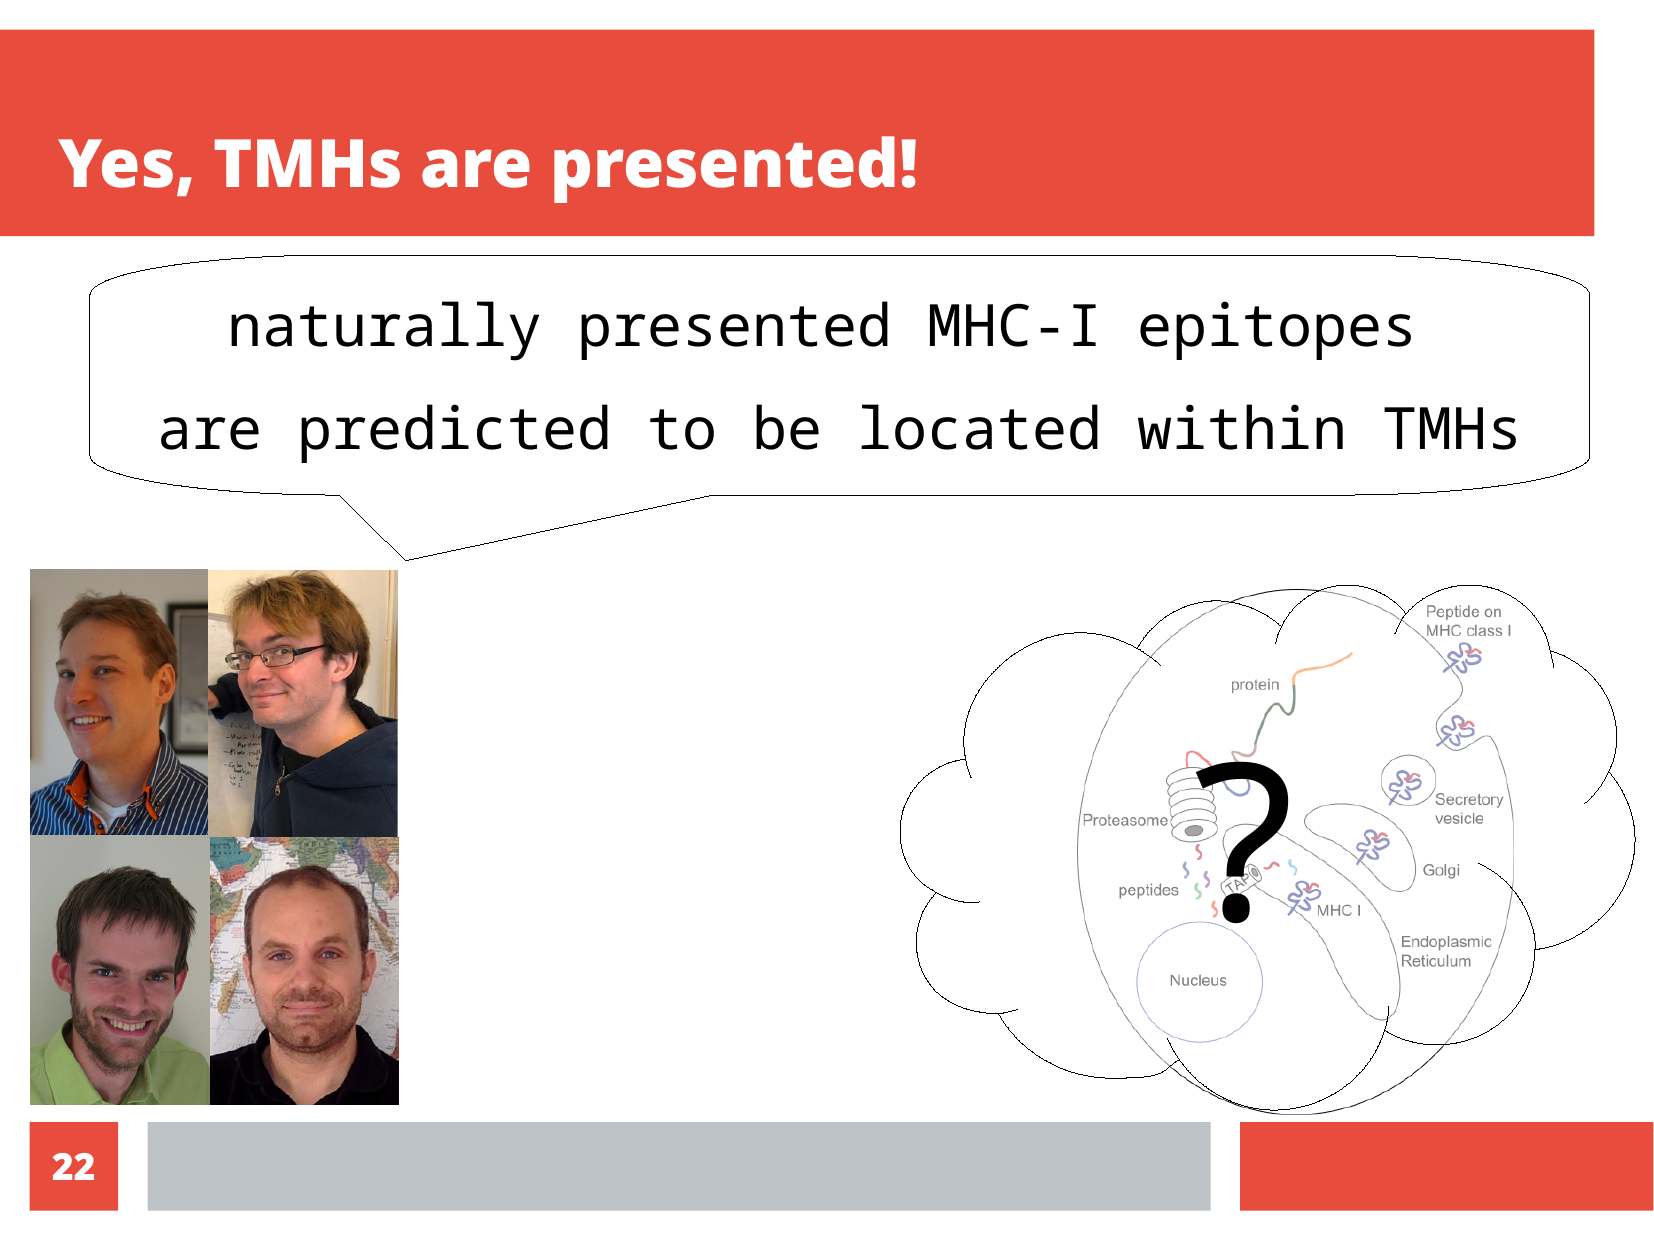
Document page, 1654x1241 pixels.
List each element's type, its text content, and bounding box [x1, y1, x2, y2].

picture [1077, 589, 1320, 647]
text_box naturally presented MHC-I epitopes are predicted to be located within TMHs [89, 255, 1590, 561]
text_box ? [900, 585, 1636, 1111]
picture [1077, 1010, 1514, 1115]
title Yes, TMHs are presented! [59, 59, 1595, 207]
picture [1499, 589, 1514, 597]
picture [30, 569, 399, 1106]
picture [1375, 589, 1440, 612]
